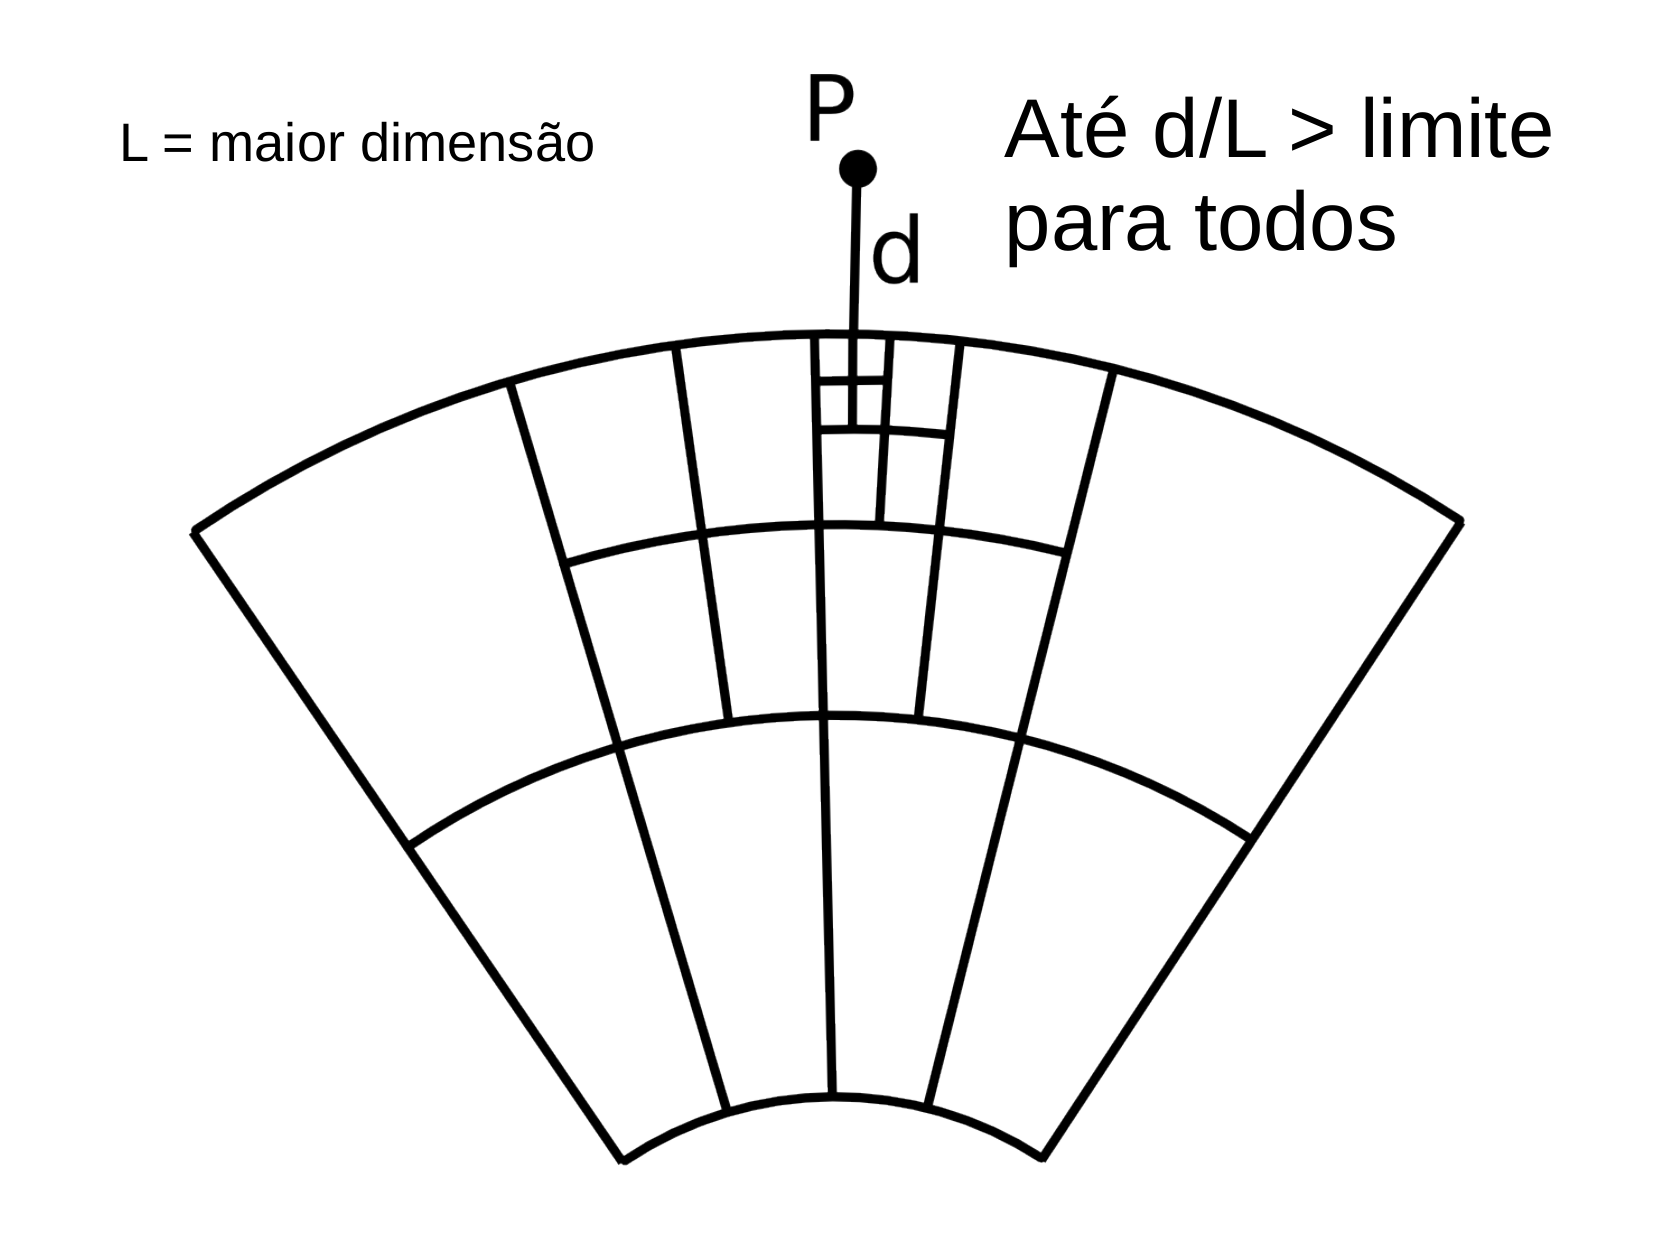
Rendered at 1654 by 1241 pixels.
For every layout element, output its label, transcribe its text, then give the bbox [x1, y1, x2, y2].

text_box L = maior dimensão [105, 104, 612, 181]
text_box Até d/L > limite para todos [990, 75, 1576, 276]
picture [188, 74, 1466, 1167]
